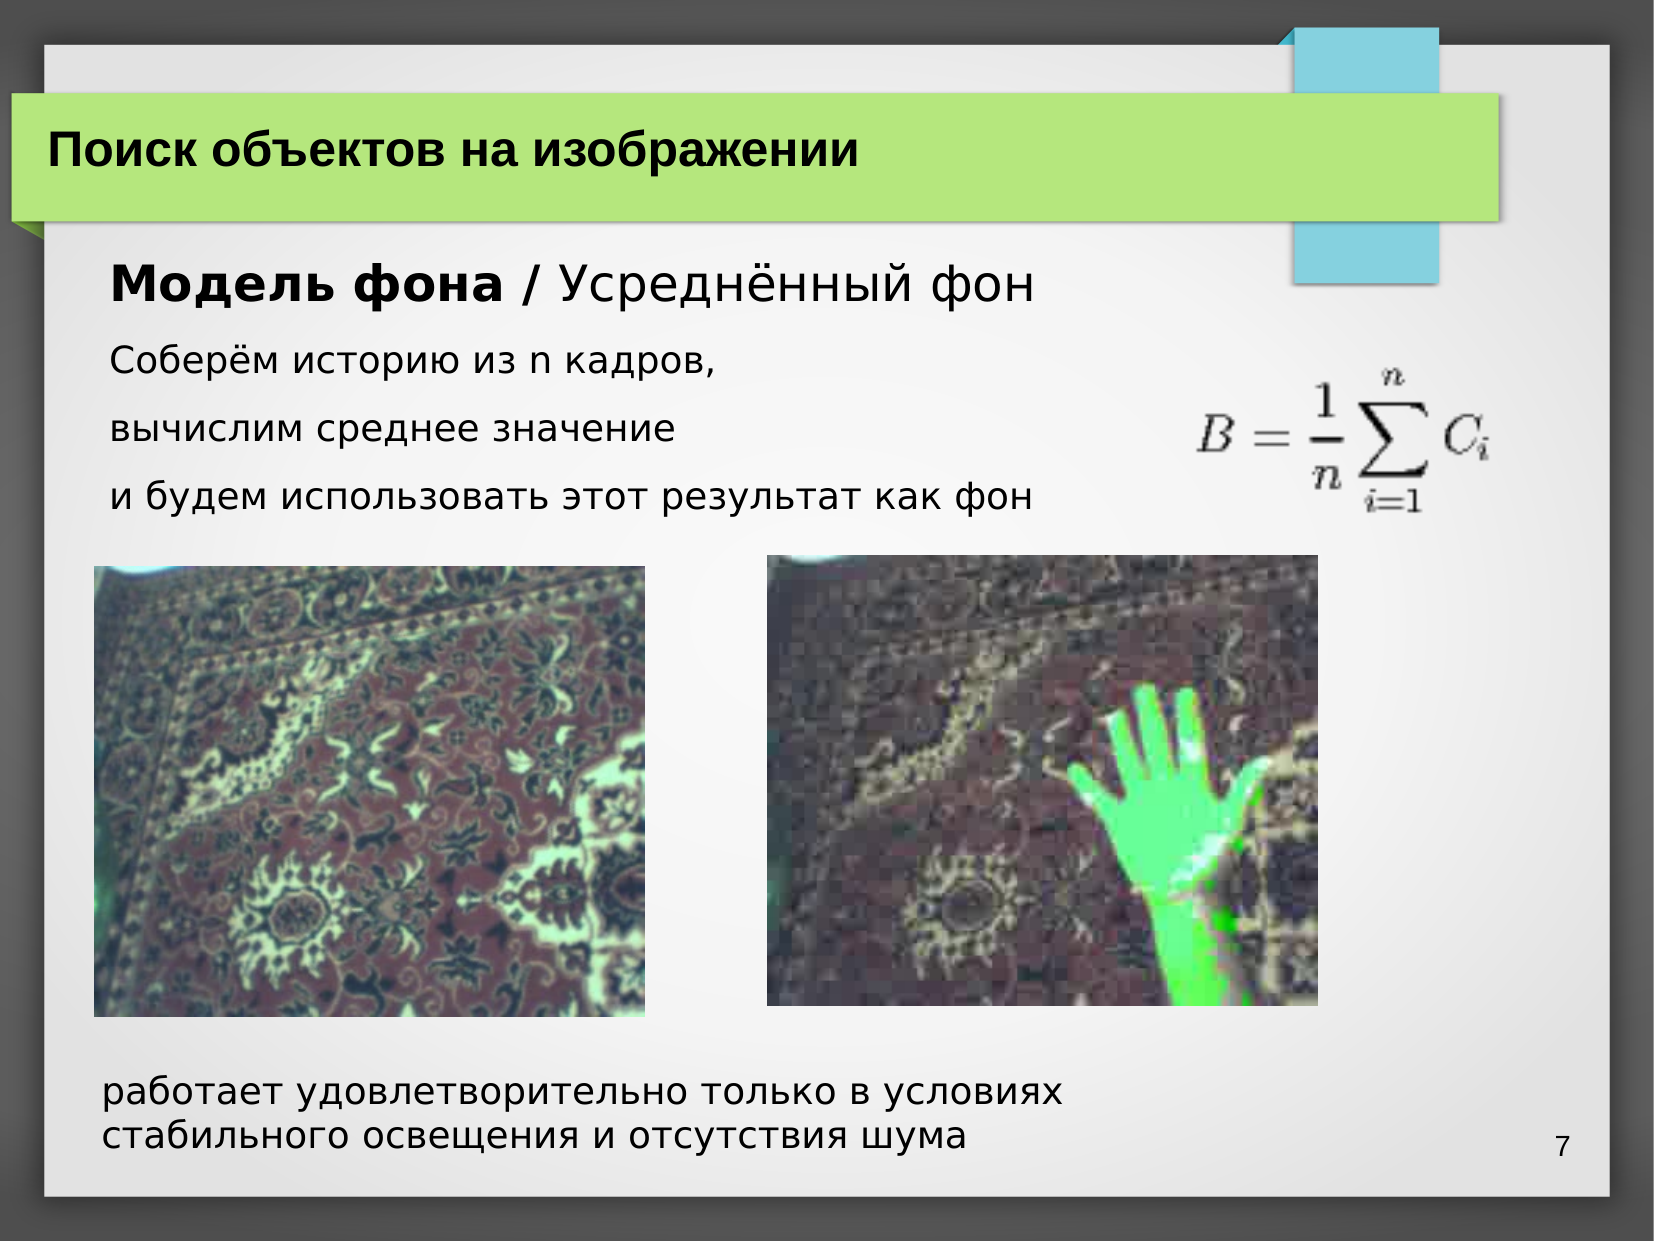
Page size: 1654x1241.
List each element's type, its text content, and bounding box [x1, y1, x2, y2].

text_box работает удовлетворительно только в условиях стабильного освещения и отсутствия шума [86, 1062, 1134, 1165]
picture [0, 0, 1654, 1241]
text_box Модель фона / Усреднённый фон Соберём историю из n кадров, вычислим среднее значение и будем использовать этот результат как фон [94, 248, 1111, 527]
title Поиск объектов на изображении [47, 120, 1004, 177]
